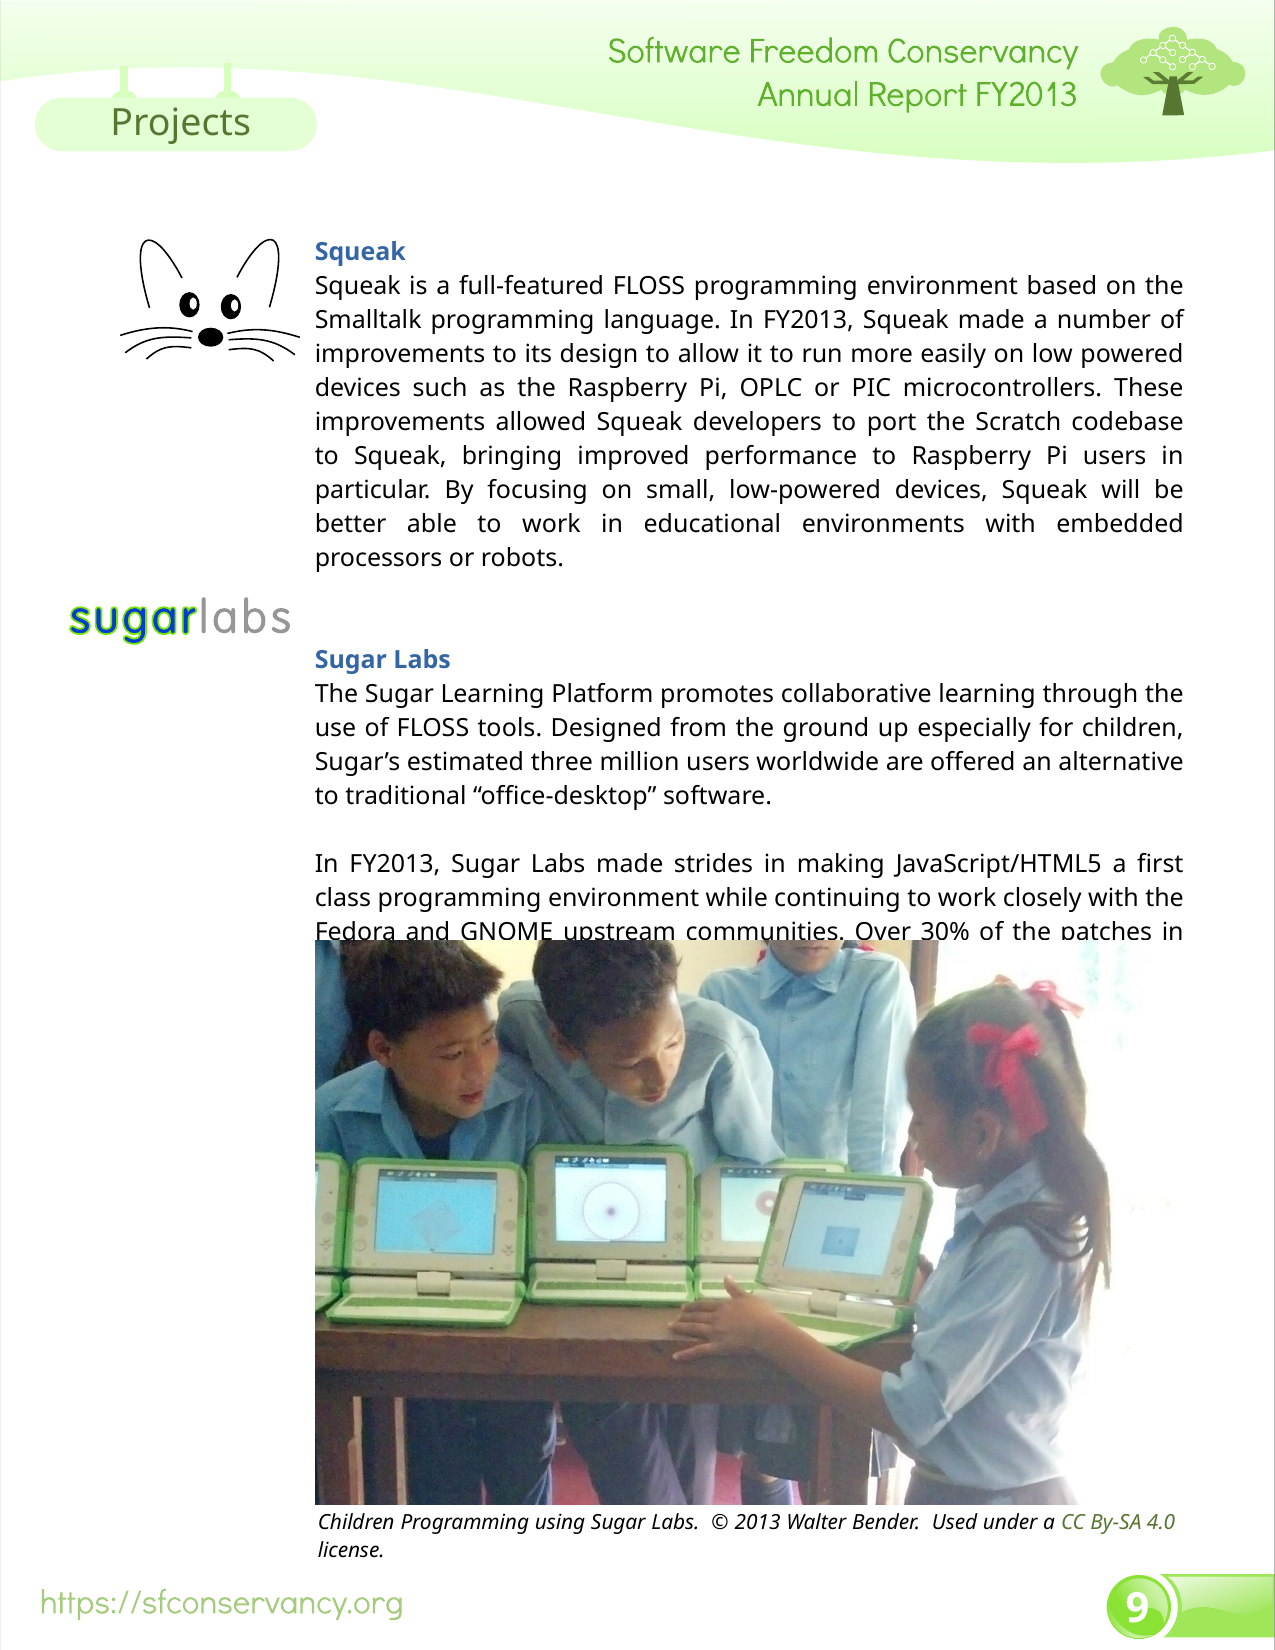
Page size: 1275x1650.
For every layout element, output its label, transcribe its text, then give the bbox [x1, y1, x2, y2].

text_box Children Programming using Sugar Labs. © 2013 Walter Bender. Used under a CC By-SA 4.0 license. [303, 1500, 1198, 1570]
picture [120, 238, 301, 362]
text_box Projects [95, 87, 255, 152]
text_box Squeak Squeak is a full-featured FLOSS programming environment based on the Smalltalk programming language. In FY2013, Squeak made a number of improvements to its design to allow it to run more easily on low powered devices such as the Raspberry Pi, OPLC or PIC microcontrollers. These improvements allowed Squeak developers to port the Scratch codebase to Squeak, bringing improved performance to Raspberry Pi users in particular. By focusing on small, low-powered devices, Squeak will be better able to work in educational environments with embedded processors or robots. Sugar Labs The Sugar Learning Platform promotes collaborative learning through the use of FLOSS tools. Designed from the ground up especially for children, Sugar’s estimated three million users worldwide are offered an alternative to traditional “office-desktop” software. In FY2013, Sugar Labs made strides in making JavaScript/HTML5 a first class programming environment while continuing to work closely with the Fedora and GNOME upstream communities. Over 30% of the patches in their newest release come directly from Sugar users: the children themselves. [300, 226, 1201, 968]
picture [315, 940, 1188, 1500]
picture [49, 577, 310, 665]
